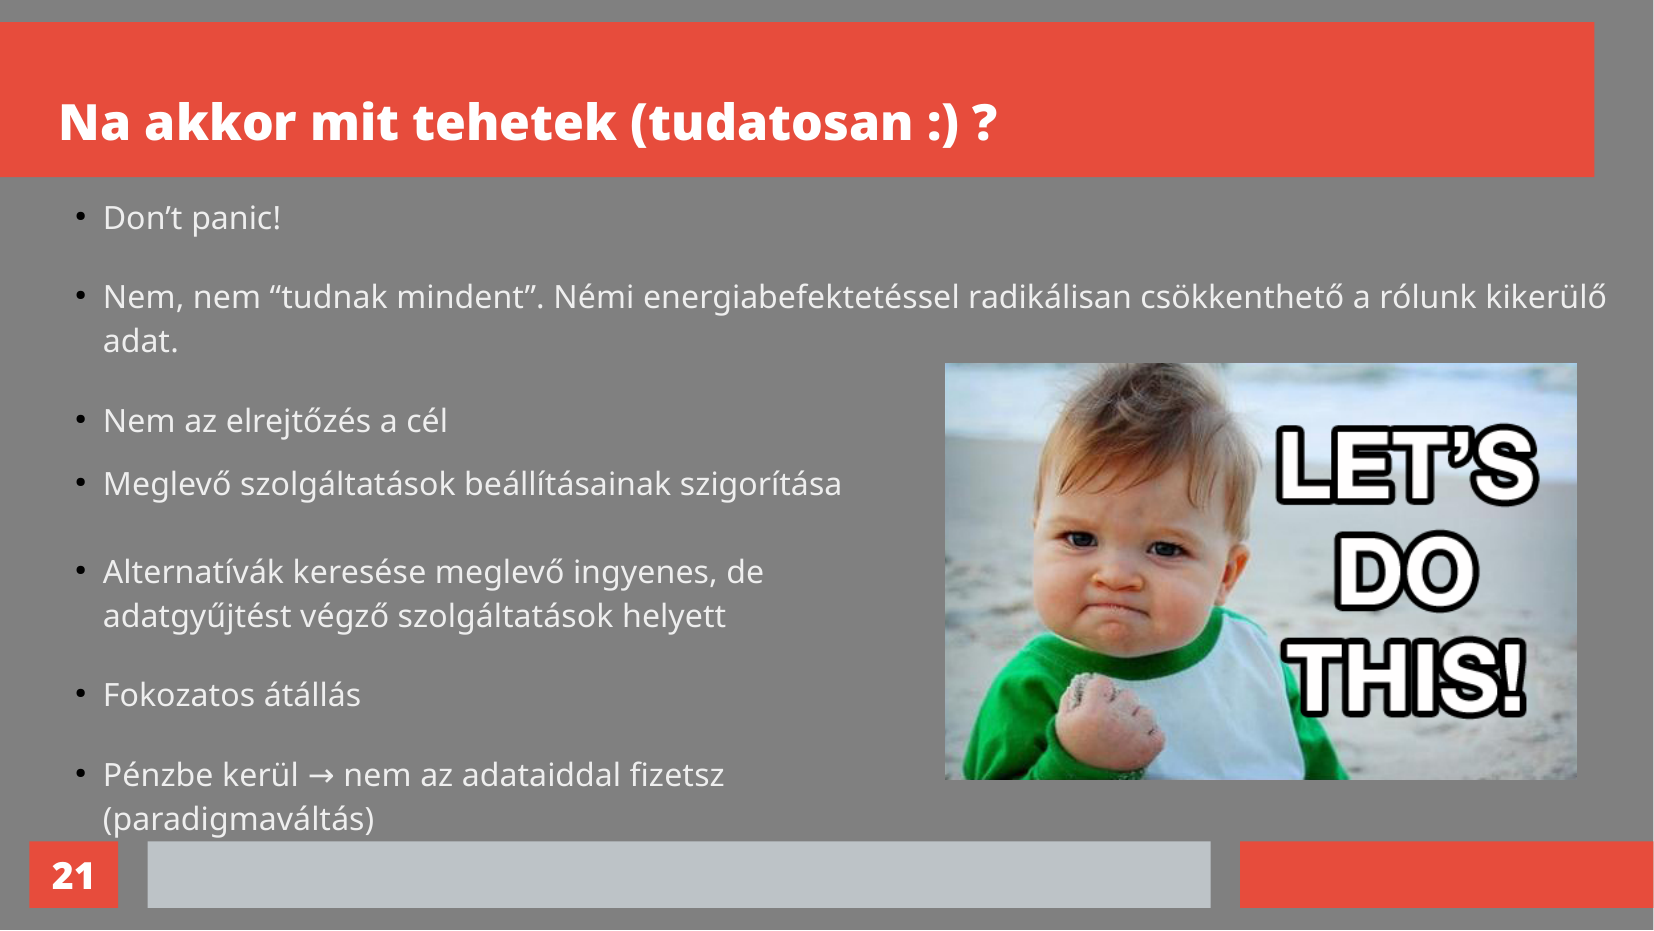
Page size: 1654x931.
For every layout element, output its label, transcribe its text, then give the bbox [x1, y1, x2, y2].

list Don’t panic! Nem, nem “tudnak mindent”. Némi energiabefektetéssel radikálisan csökkenthető a rólunk kikerülő adat. Nem az elrejtőzés a cél Meglevő szolgáltatások beállításainak szigorítása Alternatívák keresése meglevő ingyenes, de adatgyűjtést végző szolgáltatások helyett Fokozatos átállás Pénzbe kerül → nem az adataiddal fizetsz (paradigmaváltás) [75, 195, 1615, 841]
picture [945, 363, 1577, 781]
title Na akkor mit tehetek (tudatosan :) ? [58, 44, 1595, 155]
